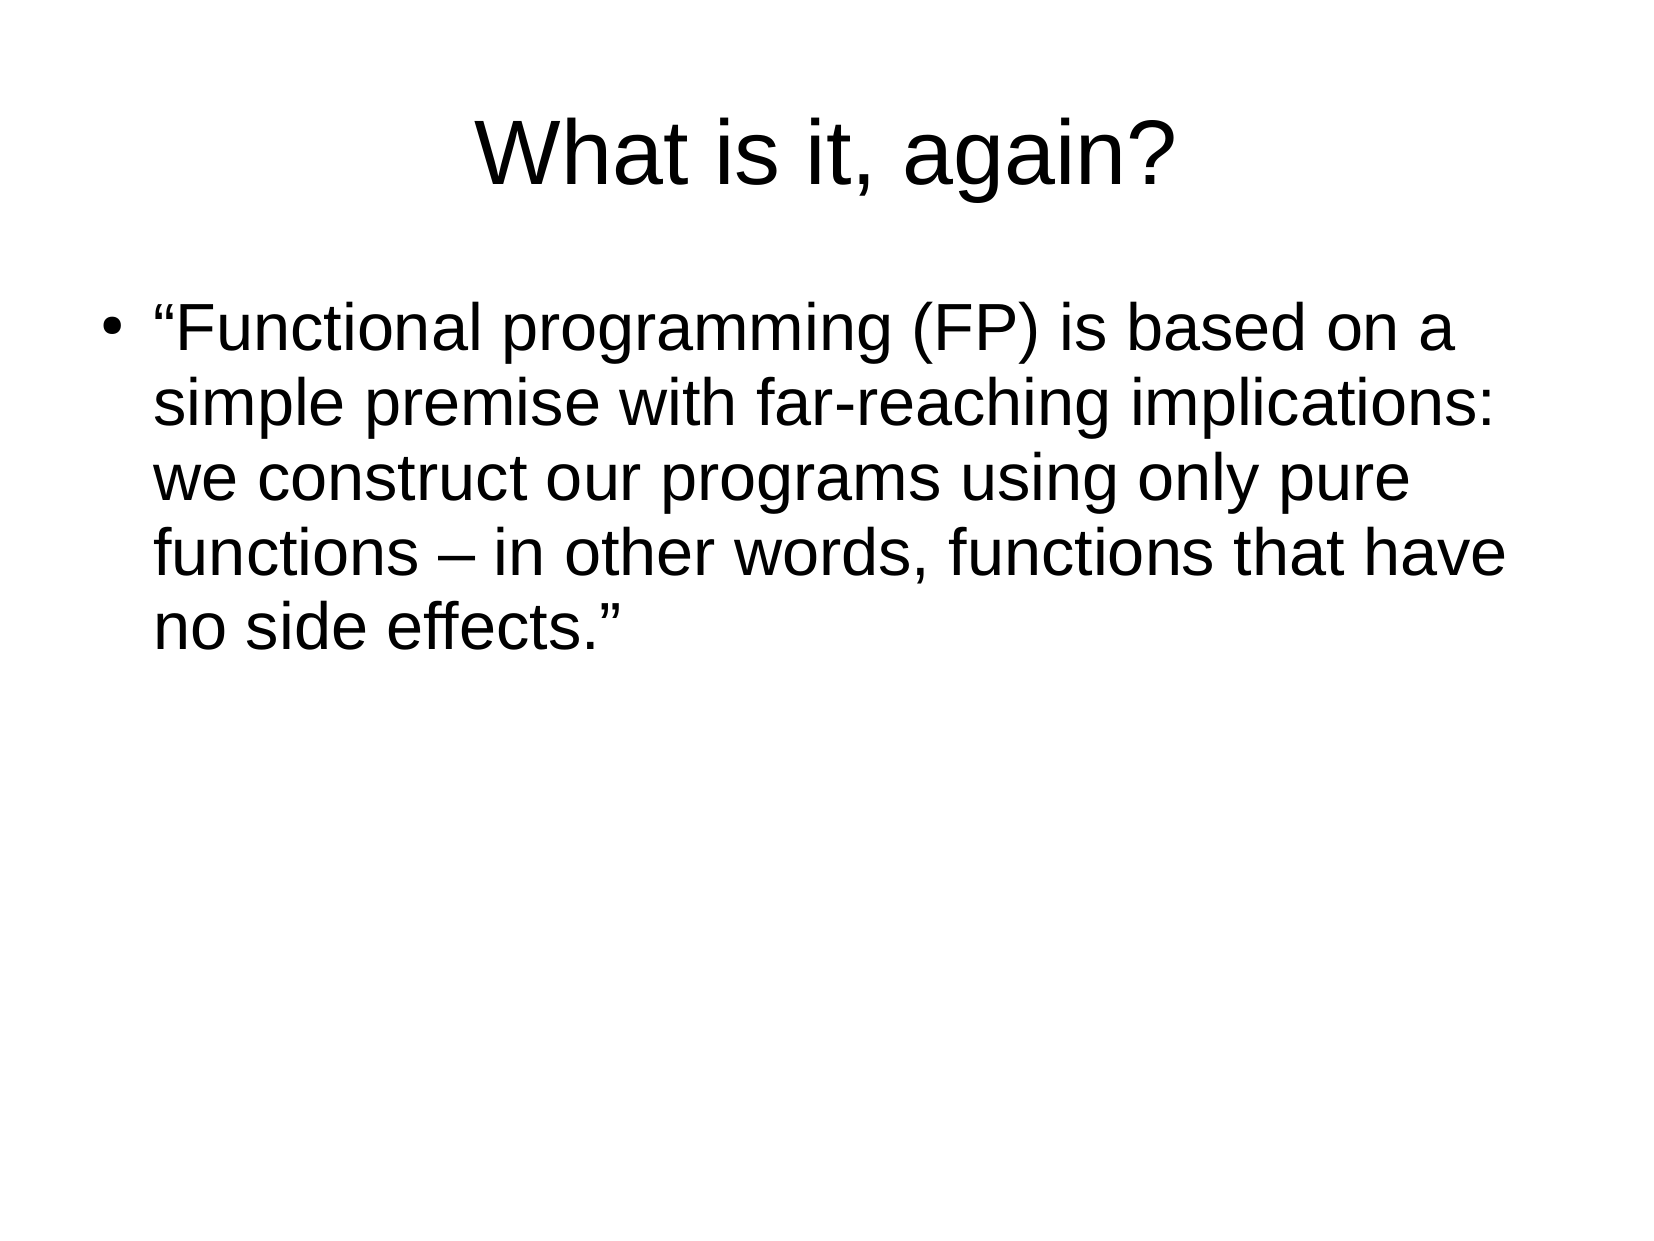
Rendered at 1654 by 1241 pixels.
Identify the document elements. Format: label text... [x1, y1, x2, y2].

list “Functional programming (FP) is based on a simple premise with far-reaching implications: we construct our programs using only pure functions – in other words, functions that have no side effects.” [82, 290, 1571, 1109]
title What is it, again? [82, 49, 1571, 257]
